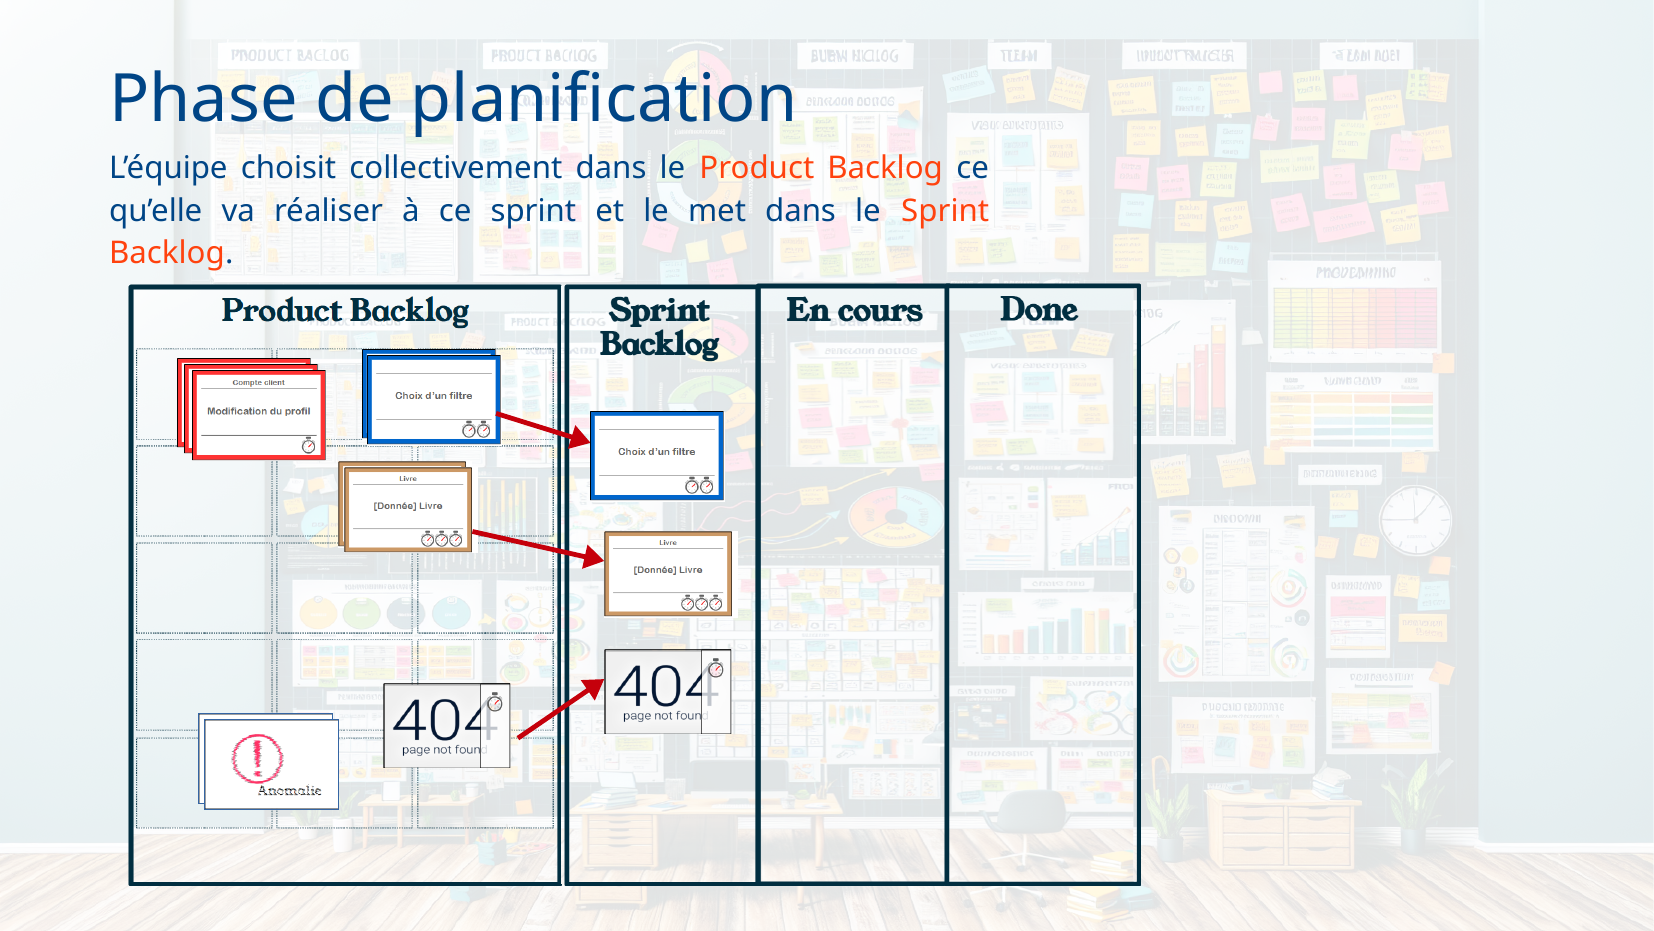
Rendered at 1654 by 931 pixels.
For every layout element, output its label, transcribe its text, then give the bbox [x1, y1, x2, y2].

text_box L’équipe choisit collectivement dans le Product Backlog ce qu’elle va réaliser à ce sprint et le met dans le Sprint Backlog. [59, 137, 1004, 237]
text_box Phase de planification [59, 29, 1477, 148]
picture [0, 0, 1654, 931]
